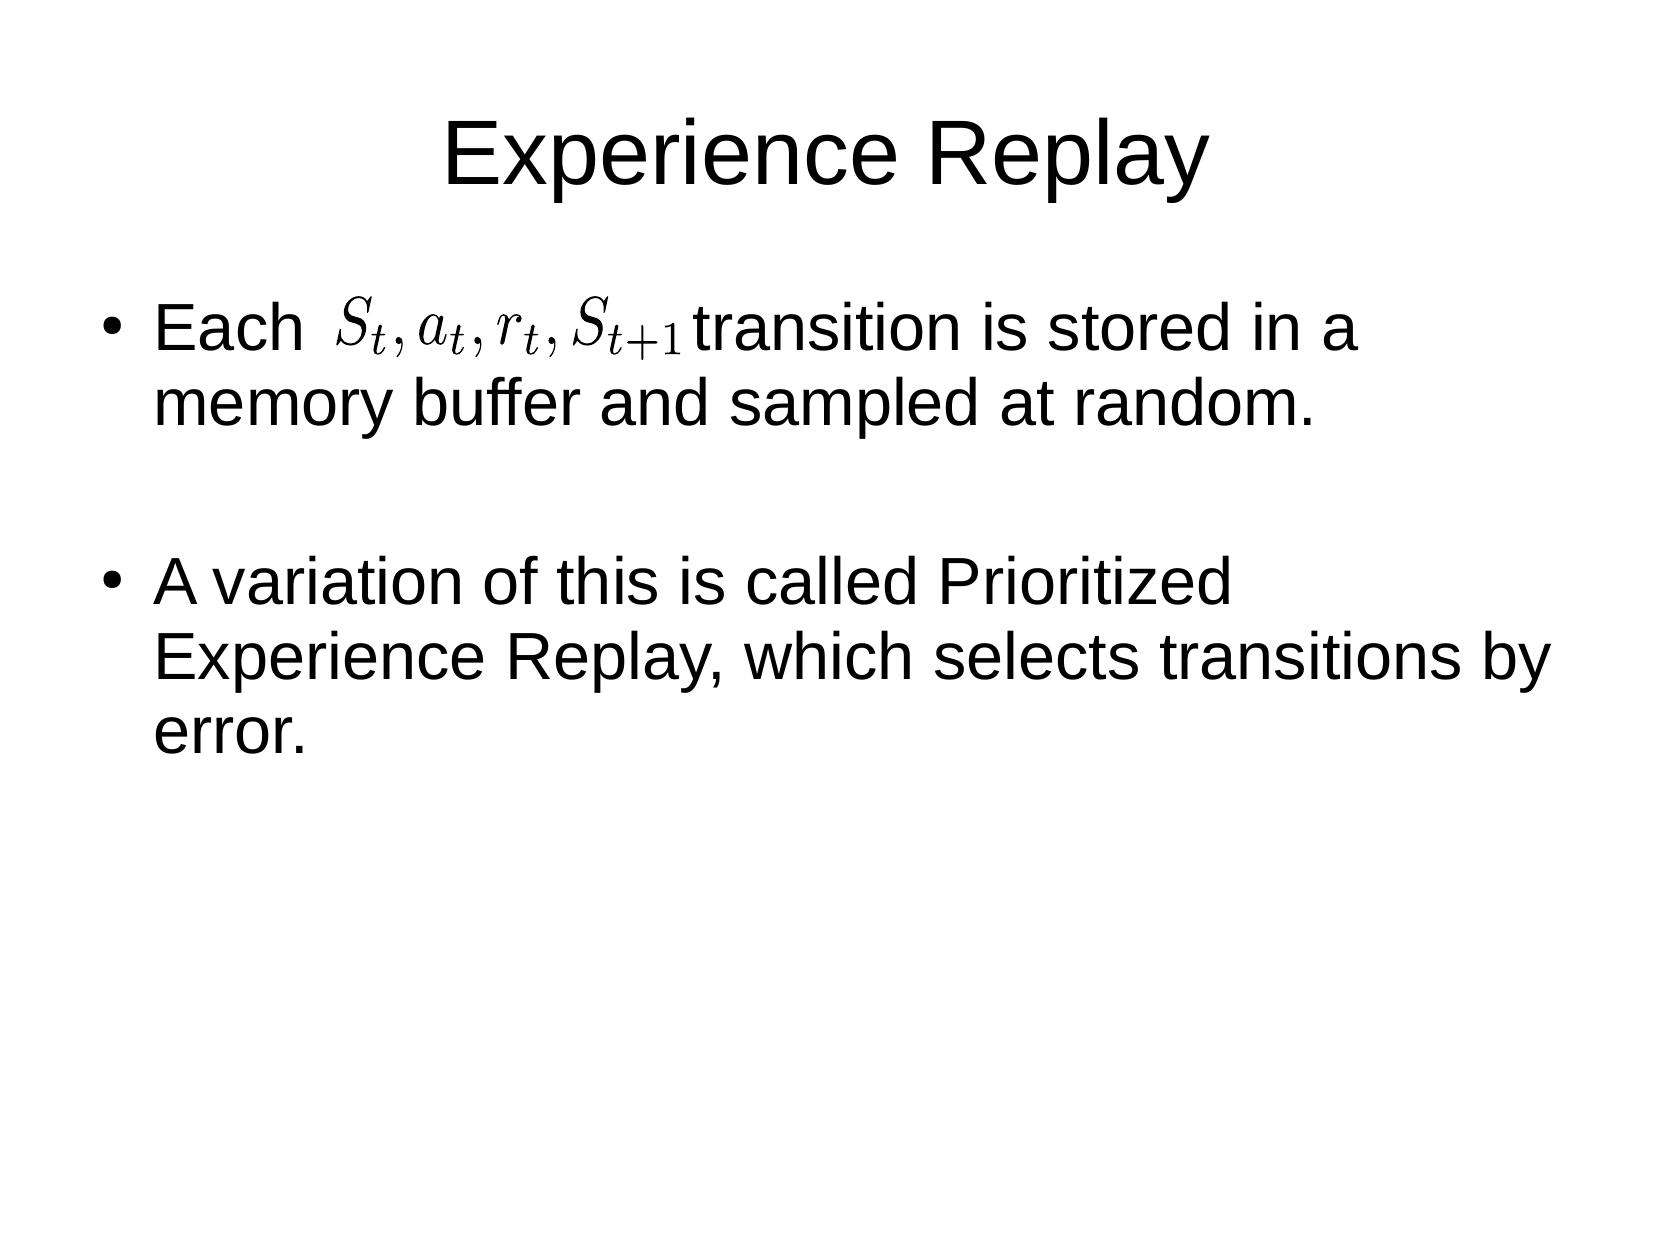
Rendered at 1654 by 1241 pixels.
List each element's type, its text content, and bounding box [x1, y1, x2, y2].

list Each transition is stored in a memory buffer and sampled at random. A variation of this is called Prioritized Experience Replay, which selects transitions by error. [82, 290, 1571, 1010]
text_box [333, 296, 685, 361]
title Experience Replay [82, 49, 1571, 257]
